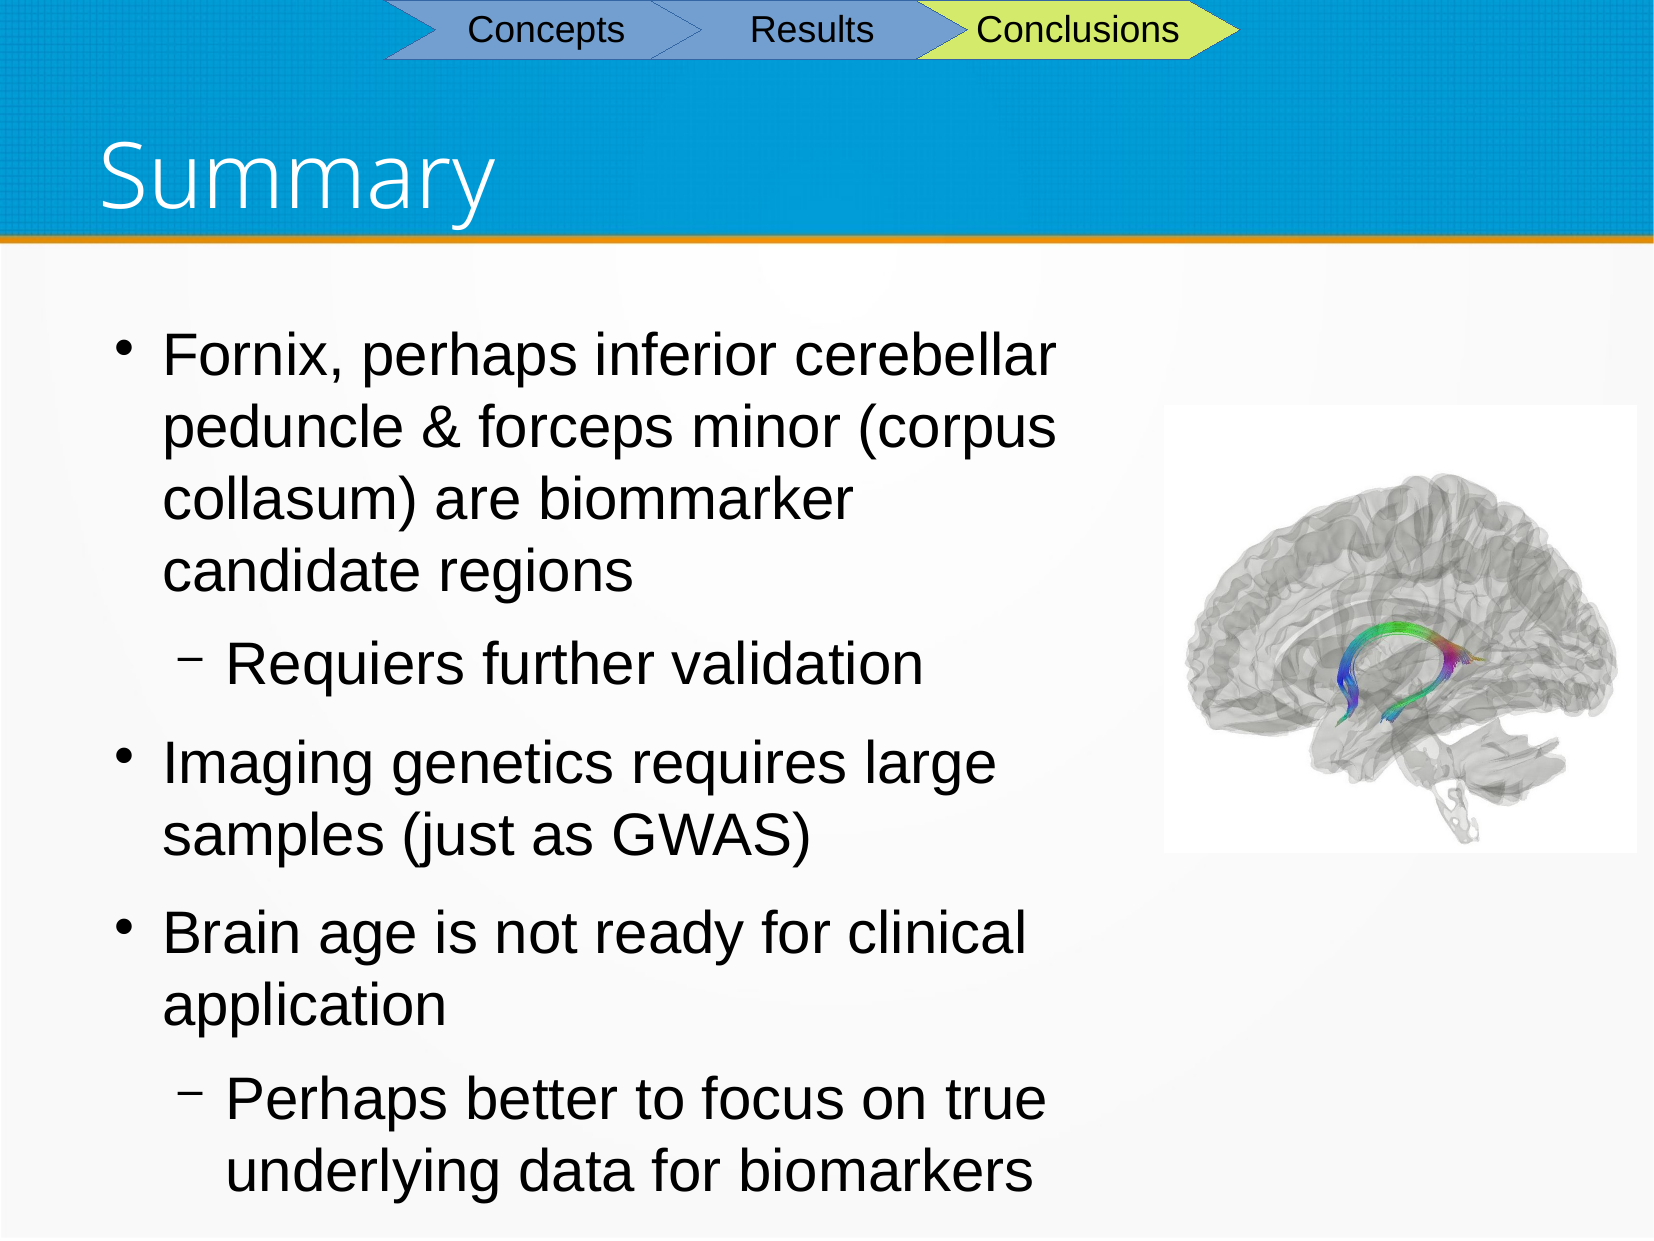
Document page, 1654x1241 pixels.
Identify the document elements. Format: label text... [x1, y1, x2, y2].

list Fornix, perhaps inferior cerebellar peduncle & forceps minor (corpus collasum) are biommarker candidate regions Requiers further validation Imaging genetics requires large samples (just as GWAS) Brain age is not ready for clinical application Perhaps better to focus on true underlying data for biomarkers [98, 315, 1123, 1211]
text_box Conclusions [915, 0, 1241, 60]
text_box Concepts [383, 0, 700, 60]
picture [0, 233, 1654, 1241]
title Summary [98, 19, 1654, 227]
text_box Results [649, 0, 966, 60]
